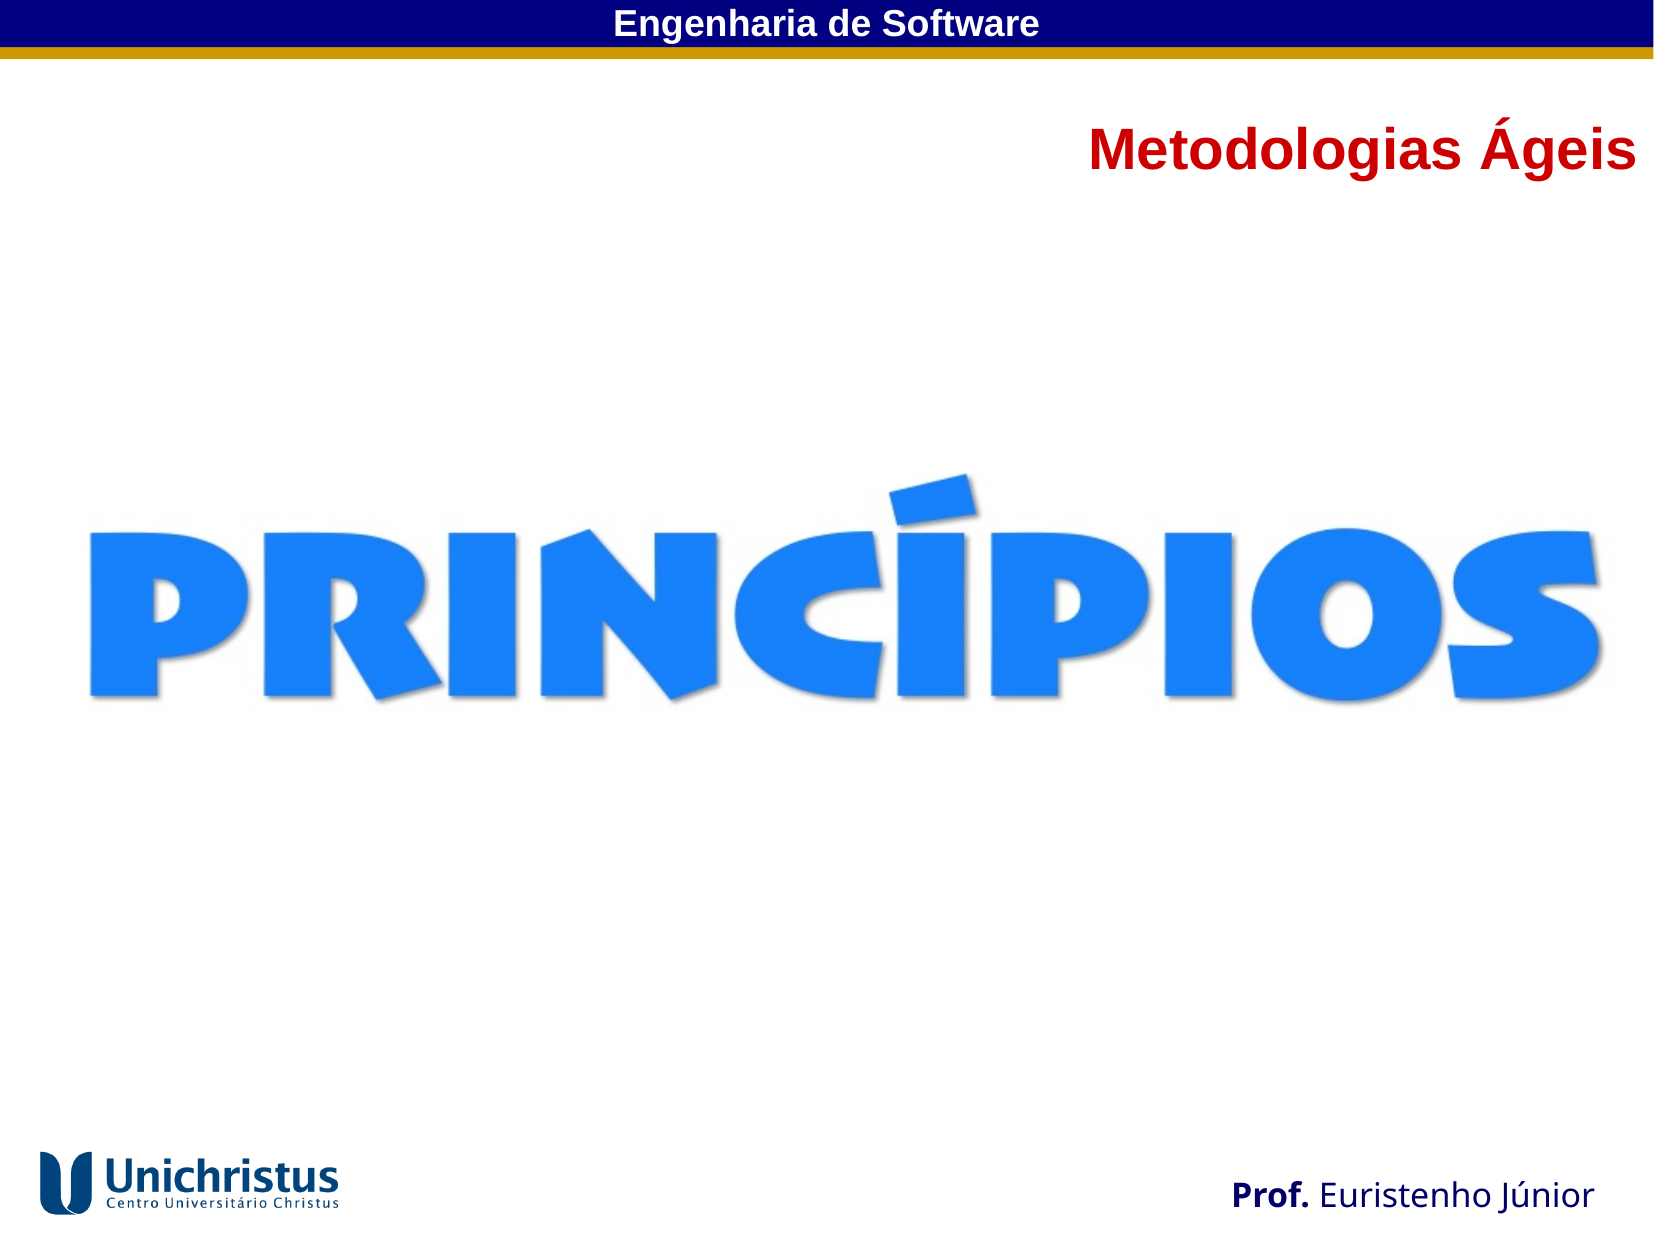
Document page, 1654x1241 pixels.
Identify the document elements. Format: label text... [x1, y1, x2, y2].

text_box [0, 48, 1654, 60]
text_box Engenharia de Software [0, 0, 1654, 48]
text_box Prof. Euristenho Júnior [1216, 1163, 1654, 1224]
text_box Metodologias Ágeis [1073, 109, 1654, 189]
picture [35, 1148, 343, 1217]
picture [70, 472, 1626, 740]
